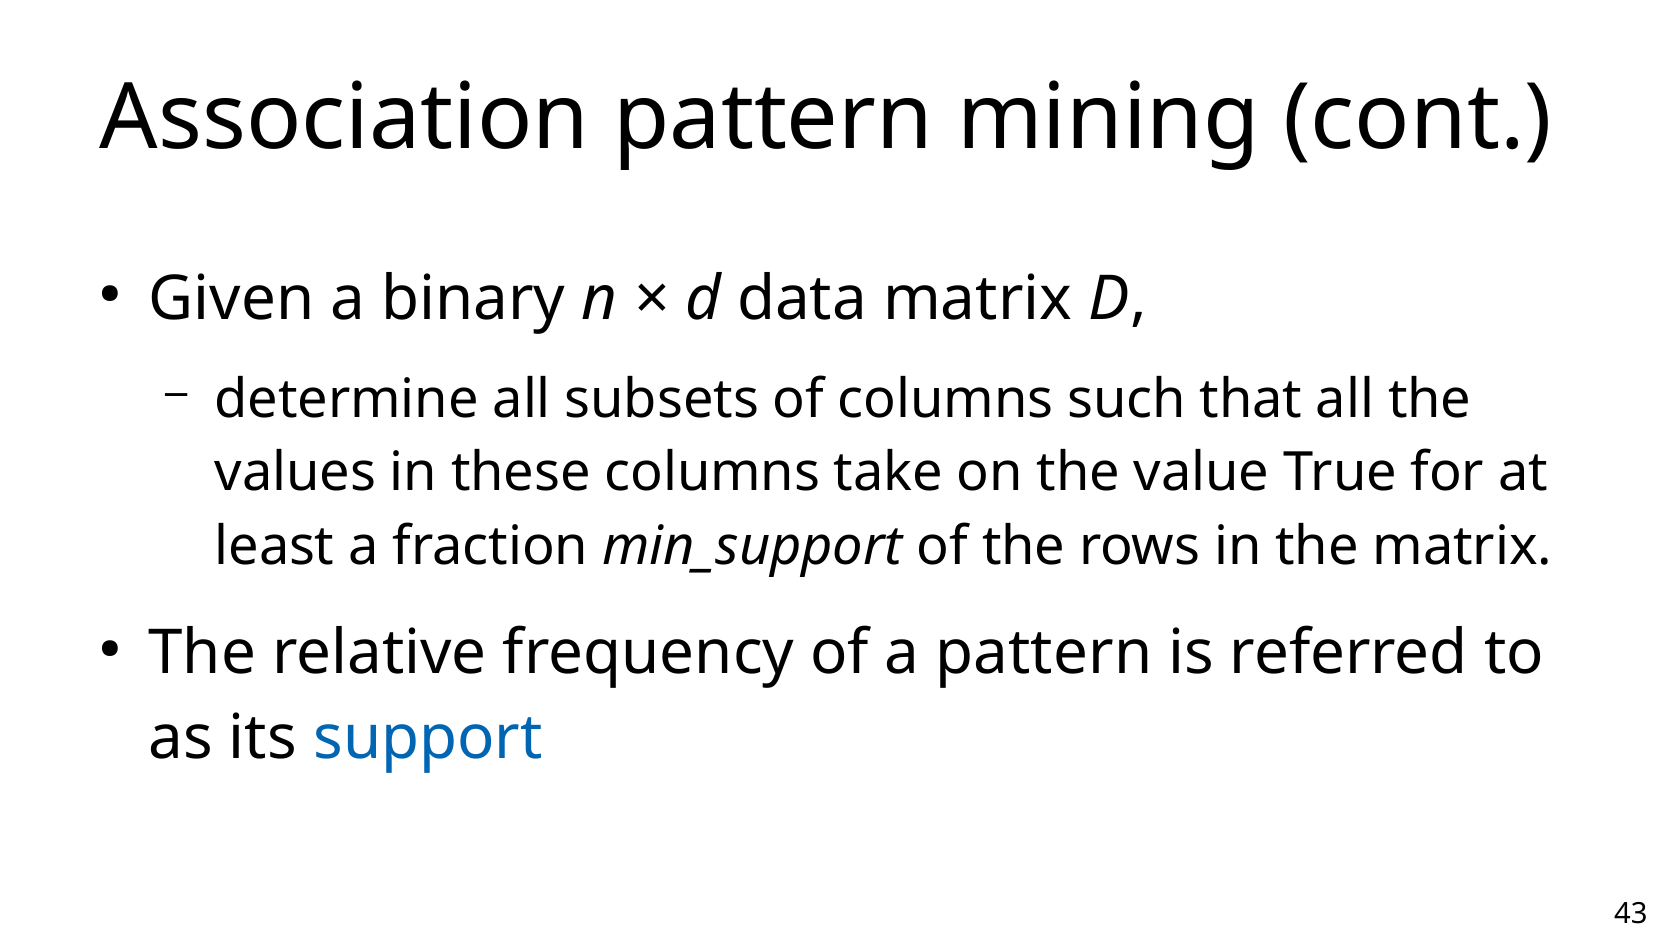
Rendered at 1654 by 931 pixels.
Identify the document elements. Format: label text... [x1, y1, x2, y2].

list Given a binary n × d data matrix D, determine all subsets of columns such that all the values in these columns take on the value True for at least a fraction min_support of the rows in the matrix. The relative frequency of a pattern is referred to as its support [82, 253, 1571, 793]
title Association pattern mining (cont.) [82, 1, 1571, 226]
